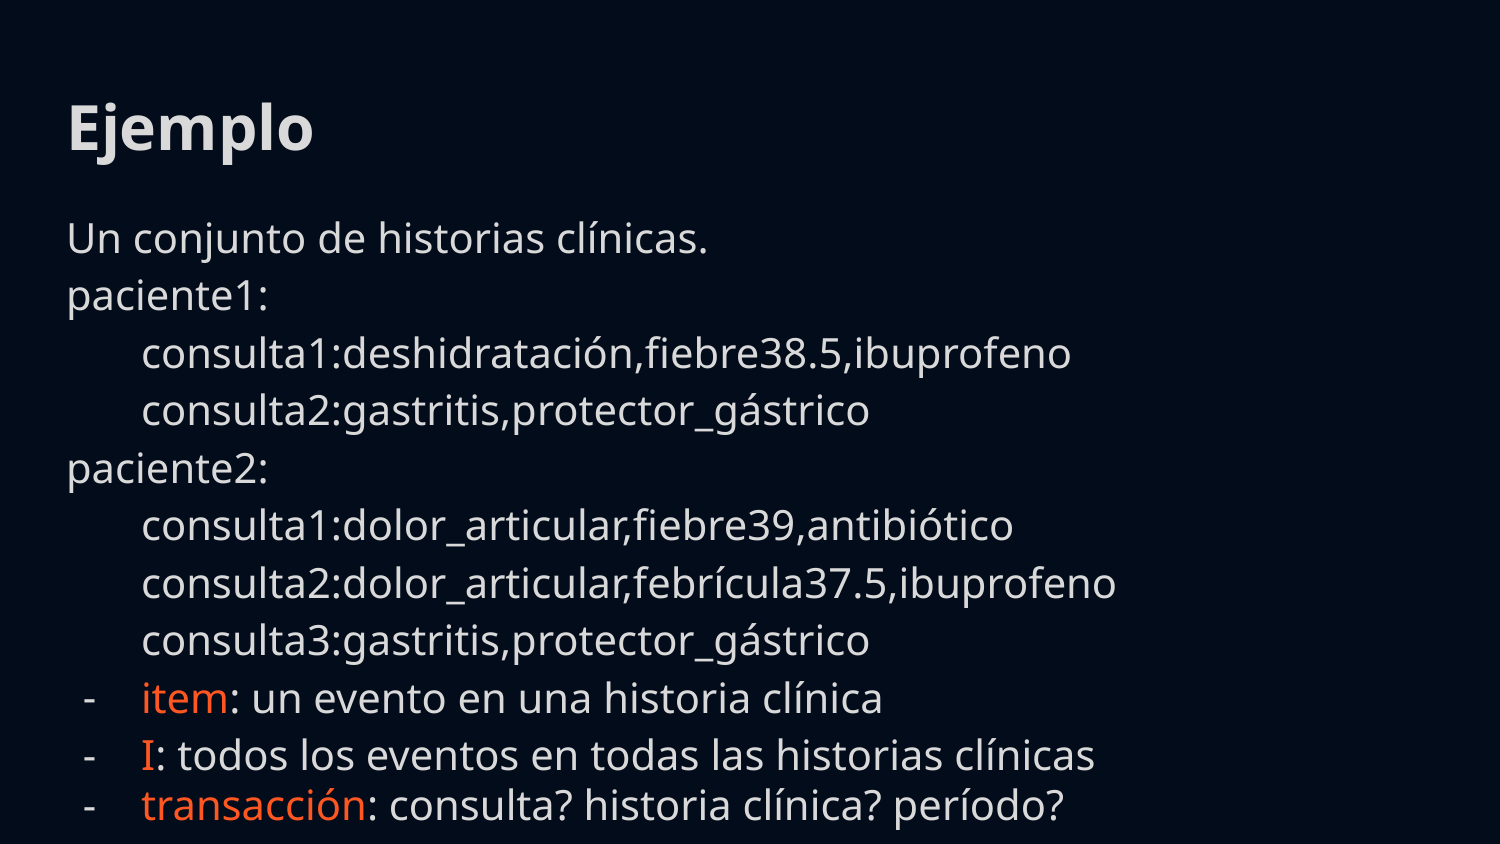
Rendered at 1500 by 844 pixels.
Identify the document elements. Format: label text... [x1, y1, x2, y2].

list Un conjunto de historias clínicas. paciente1: consulta1:deshidratación,fiebre38.5,ibuprofeno consulta2:gastritis,protector_gástrico paciente2: consulta1:dolor_articular,fiebre39,antibiótico consulta2:dolor_articular,febrícula37.5,ibuprofeno consulta3:gastritis,protector_gástrico item: un evento en una historia clínica I: todos los eventos en todas las historias clínicas transacción: consulta? historia clínica? período? [51, 189, 1500, 750]
title Ejemplo [51, 72, 1449, 167]
